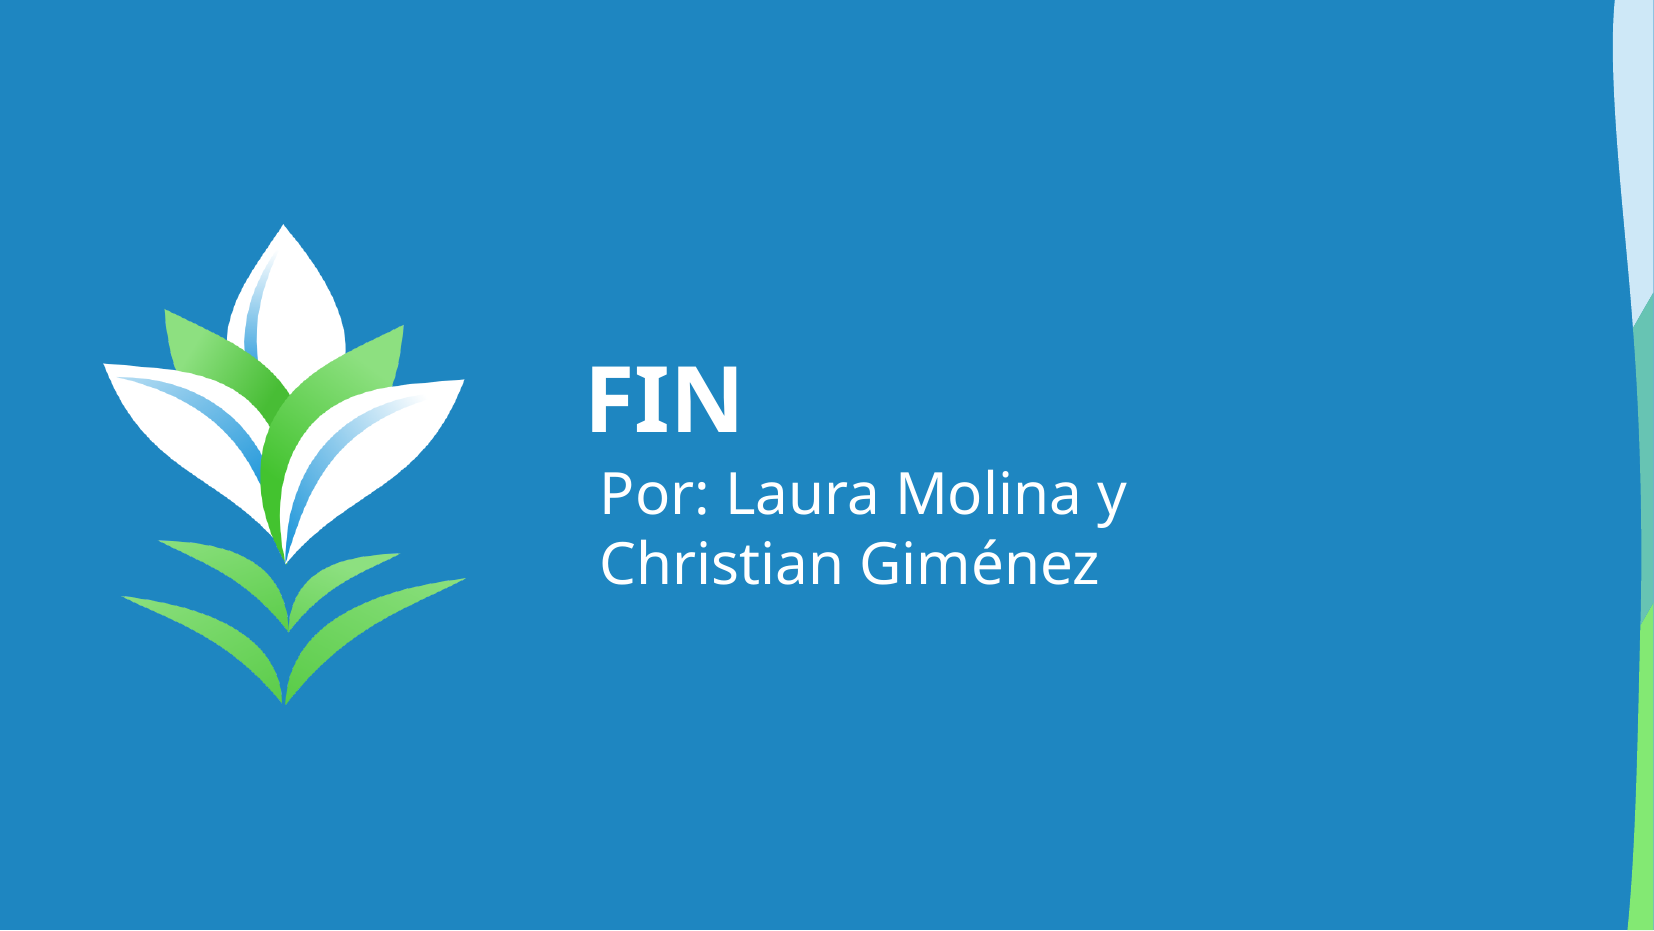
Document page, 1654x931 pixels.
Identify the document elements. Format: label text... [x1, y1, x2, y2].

picture [103, 224, 466, 706]
text_box FIN [570, 333, 1546, 459]
text_box Por: Laura Molina y Christian Giménez [585, 448, 1381, 604]
